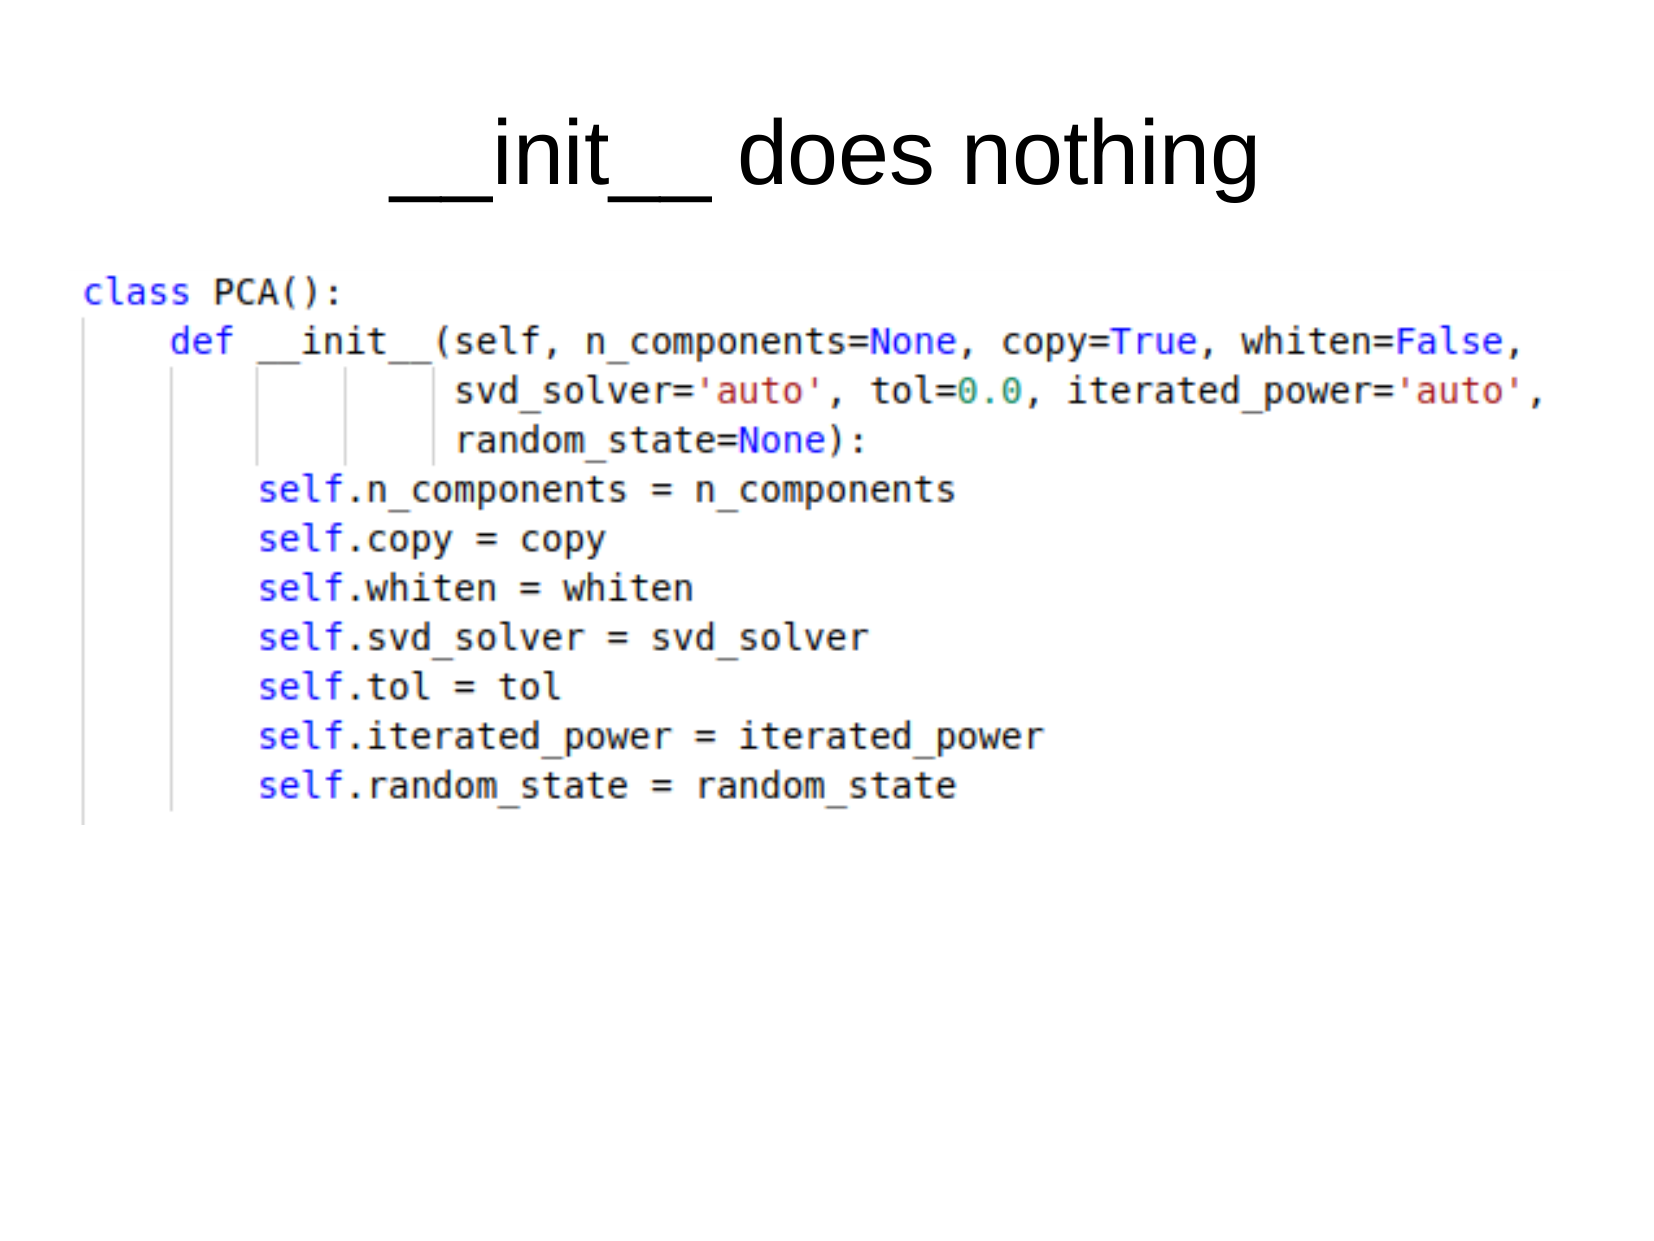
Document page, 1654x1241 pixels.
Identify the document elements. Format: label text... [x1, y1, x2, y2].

picture [67, 269, 1575, 826]
title __init__ does nothing [82, 49, 1571, 257]
